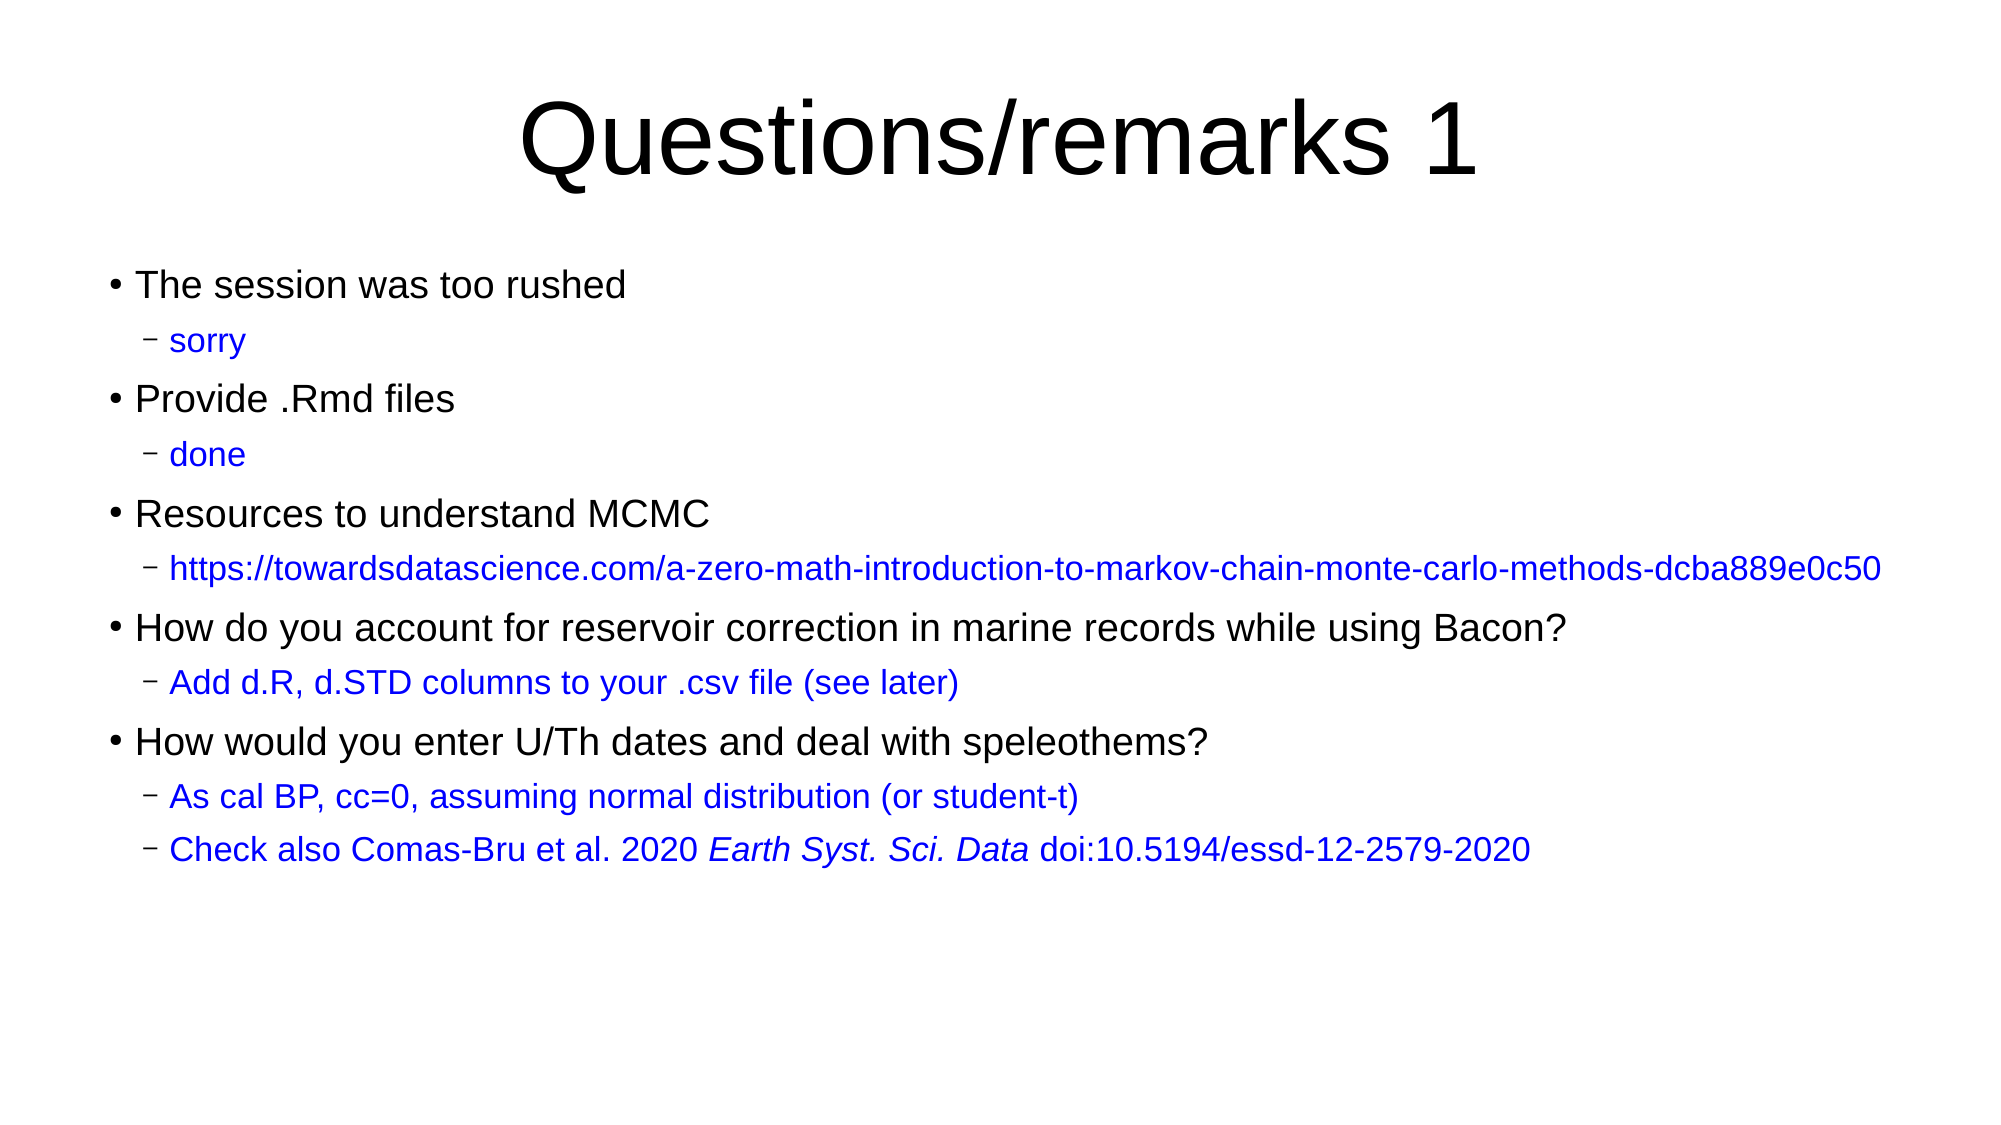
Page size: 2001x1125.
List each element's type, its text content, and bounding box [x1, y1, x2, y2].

list The session was too rushed sorry Provide .Rmd files done Resources to understand MCMC https://towardsdatascience.com/a-zero-math-introduction-to-markov-chain-monte-carlo-methods-dcba889e0c50 How do you account for reservoir correction in marine records while using Bacon? Add d.R, d.STD columns to your .csv file (see later) How would you enter U/Th dates and deal with speleothems? As cal BP, cc=0, assuming normal distribution (or student-t) Check also Comas-Bru et al. 2020 Earth Syst. Sci. Data doi:10.5194/essd-12-2579-2020 [99, 263, 1900, 916]
title Questions/remarks 1 [99, 44, 1900, 233]
